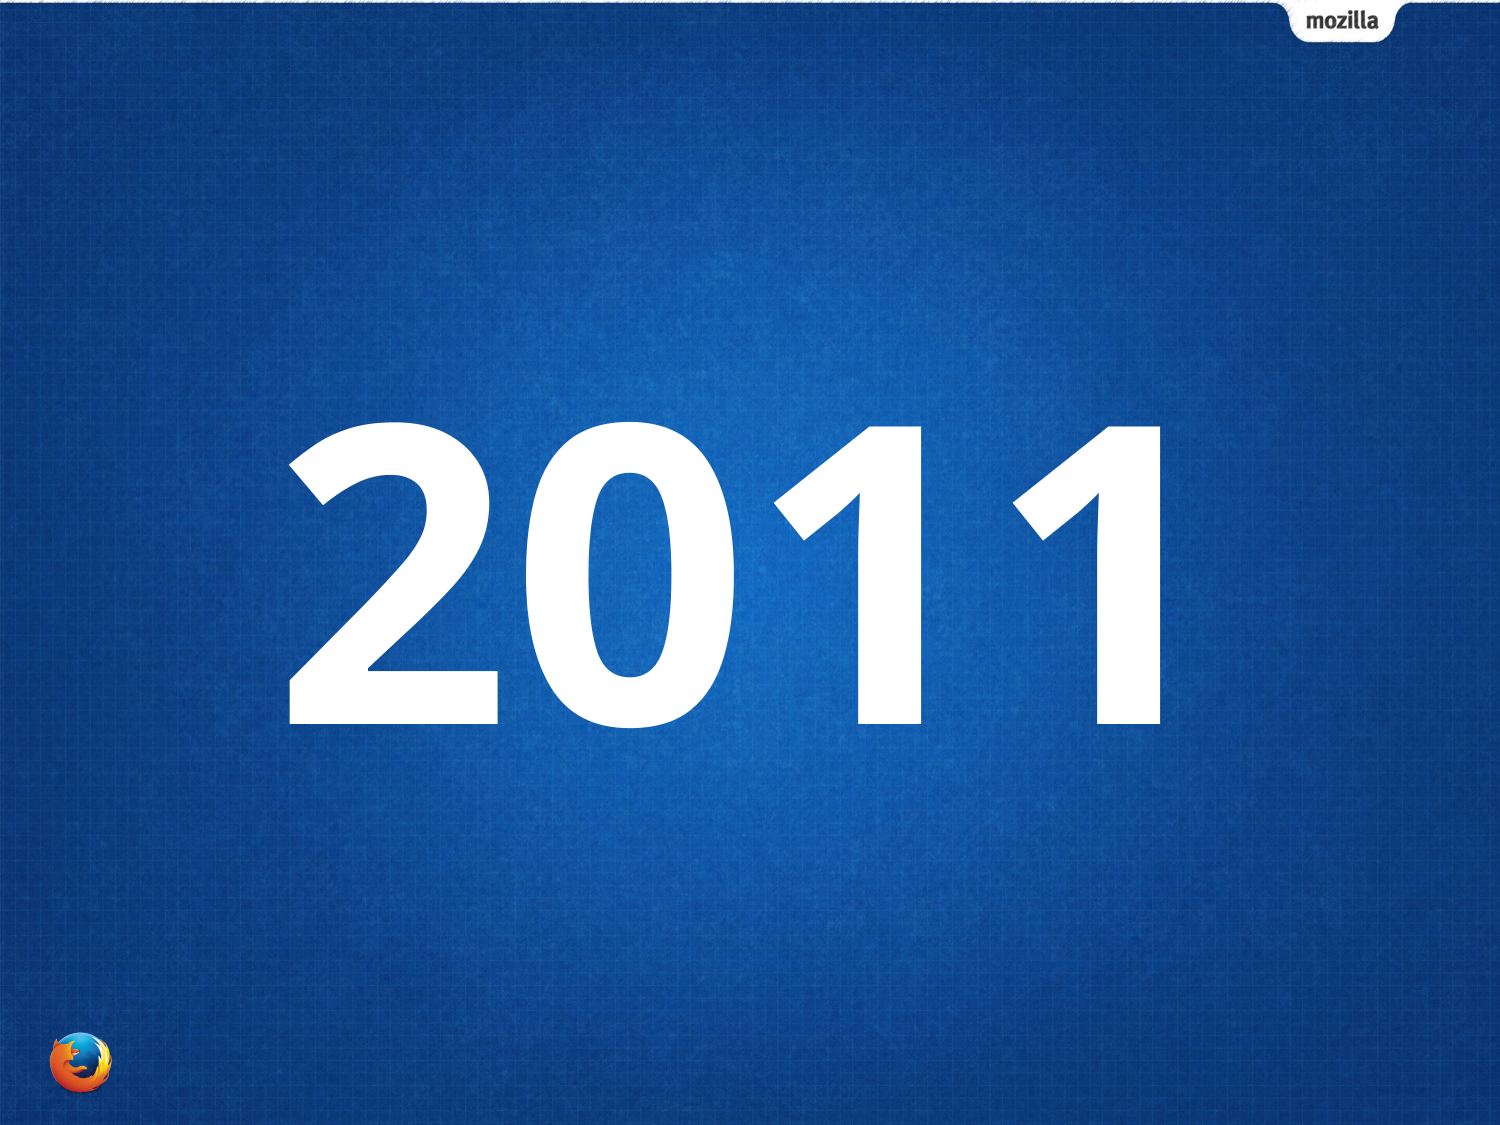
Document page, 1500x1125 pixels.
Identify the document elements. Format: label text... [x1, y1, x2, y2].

picture [0, 0, 1500, 1125]
subtitle 2011 [75, 128, 1426, 997]
